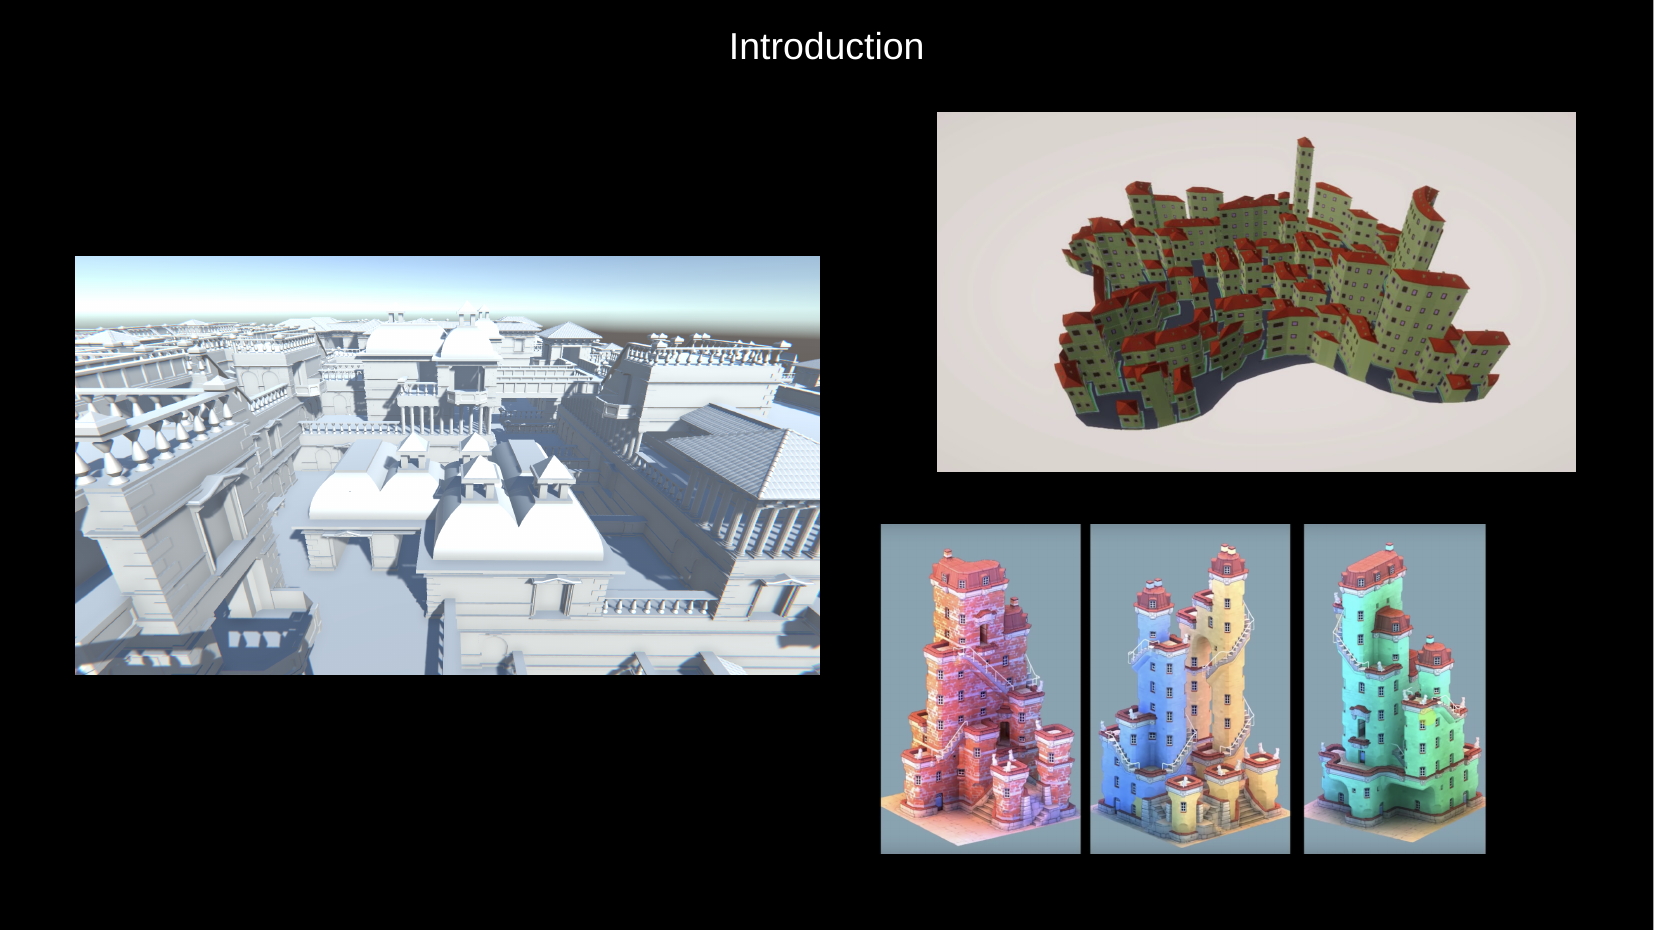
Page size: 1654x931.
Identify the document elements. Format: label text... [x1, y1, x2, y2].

picture [873, 524, 1501, 854]
picture [75, 256, 820, 676]
picture [937, 112, 1576, 472]
text_box Introduction [0, 18, 1654, 76]
